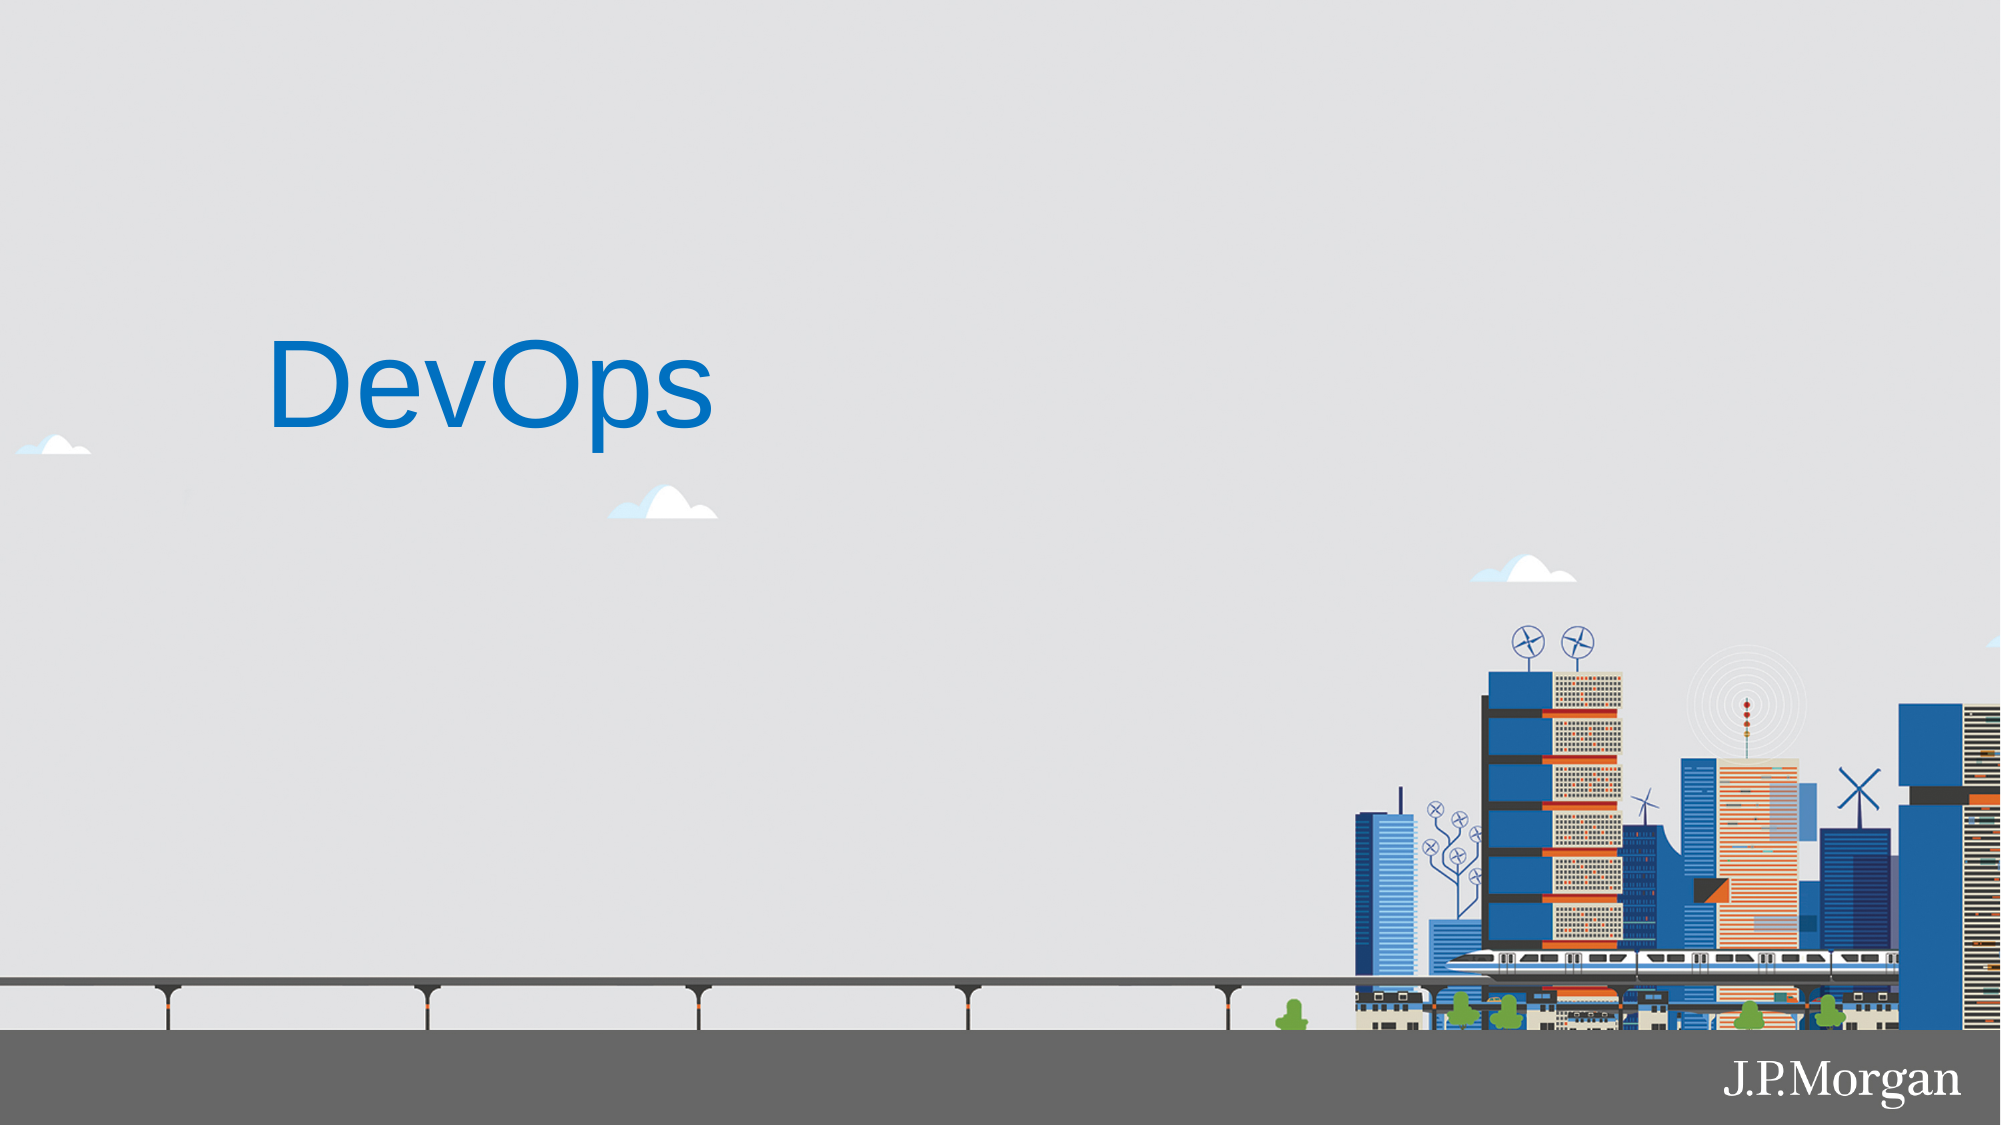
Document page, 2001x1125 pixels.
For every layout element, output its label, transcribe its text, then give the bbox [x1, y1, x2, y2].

title DevOps [249, 70, 1750, 463]
picture [0, 0, 2001, 1125]
